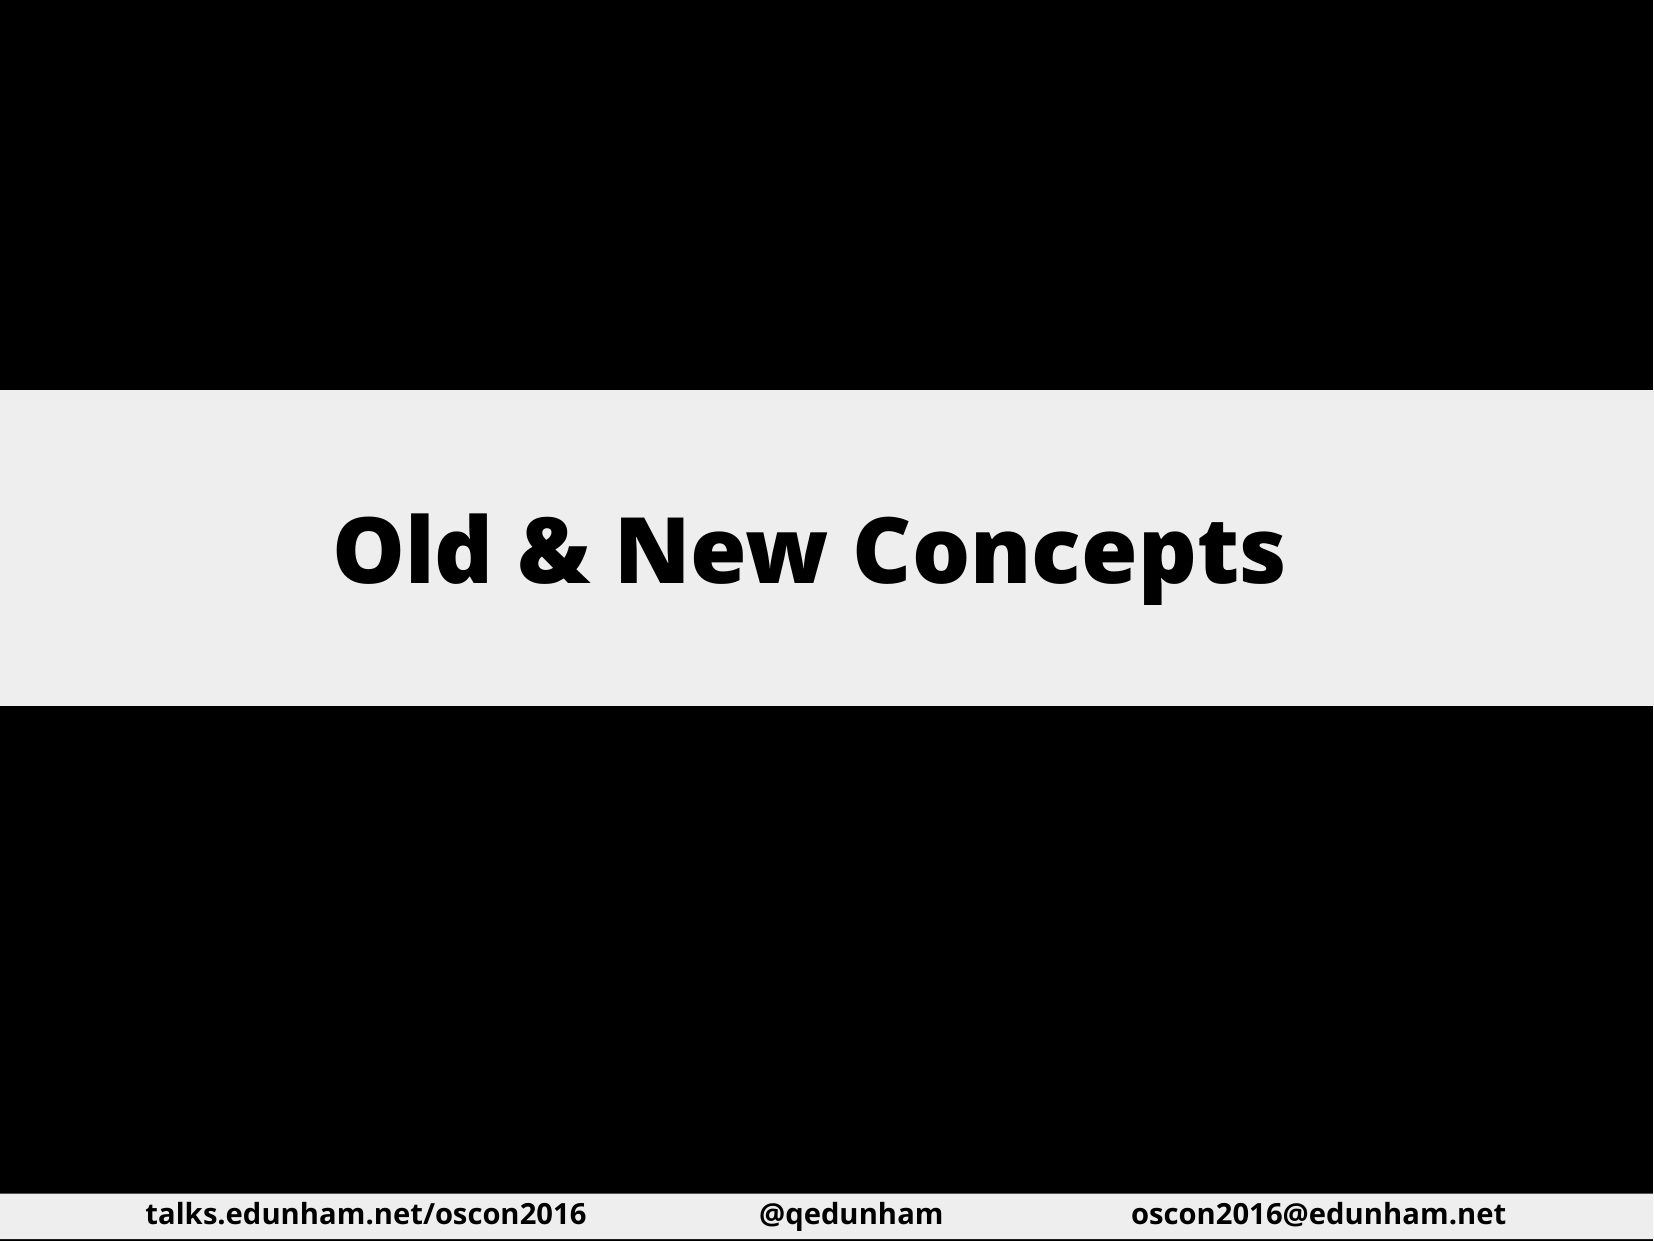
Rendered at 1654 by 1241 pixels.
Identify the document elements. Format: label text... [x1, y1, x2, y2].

title Old & New Concepts [0, 390, 1621, 706]
